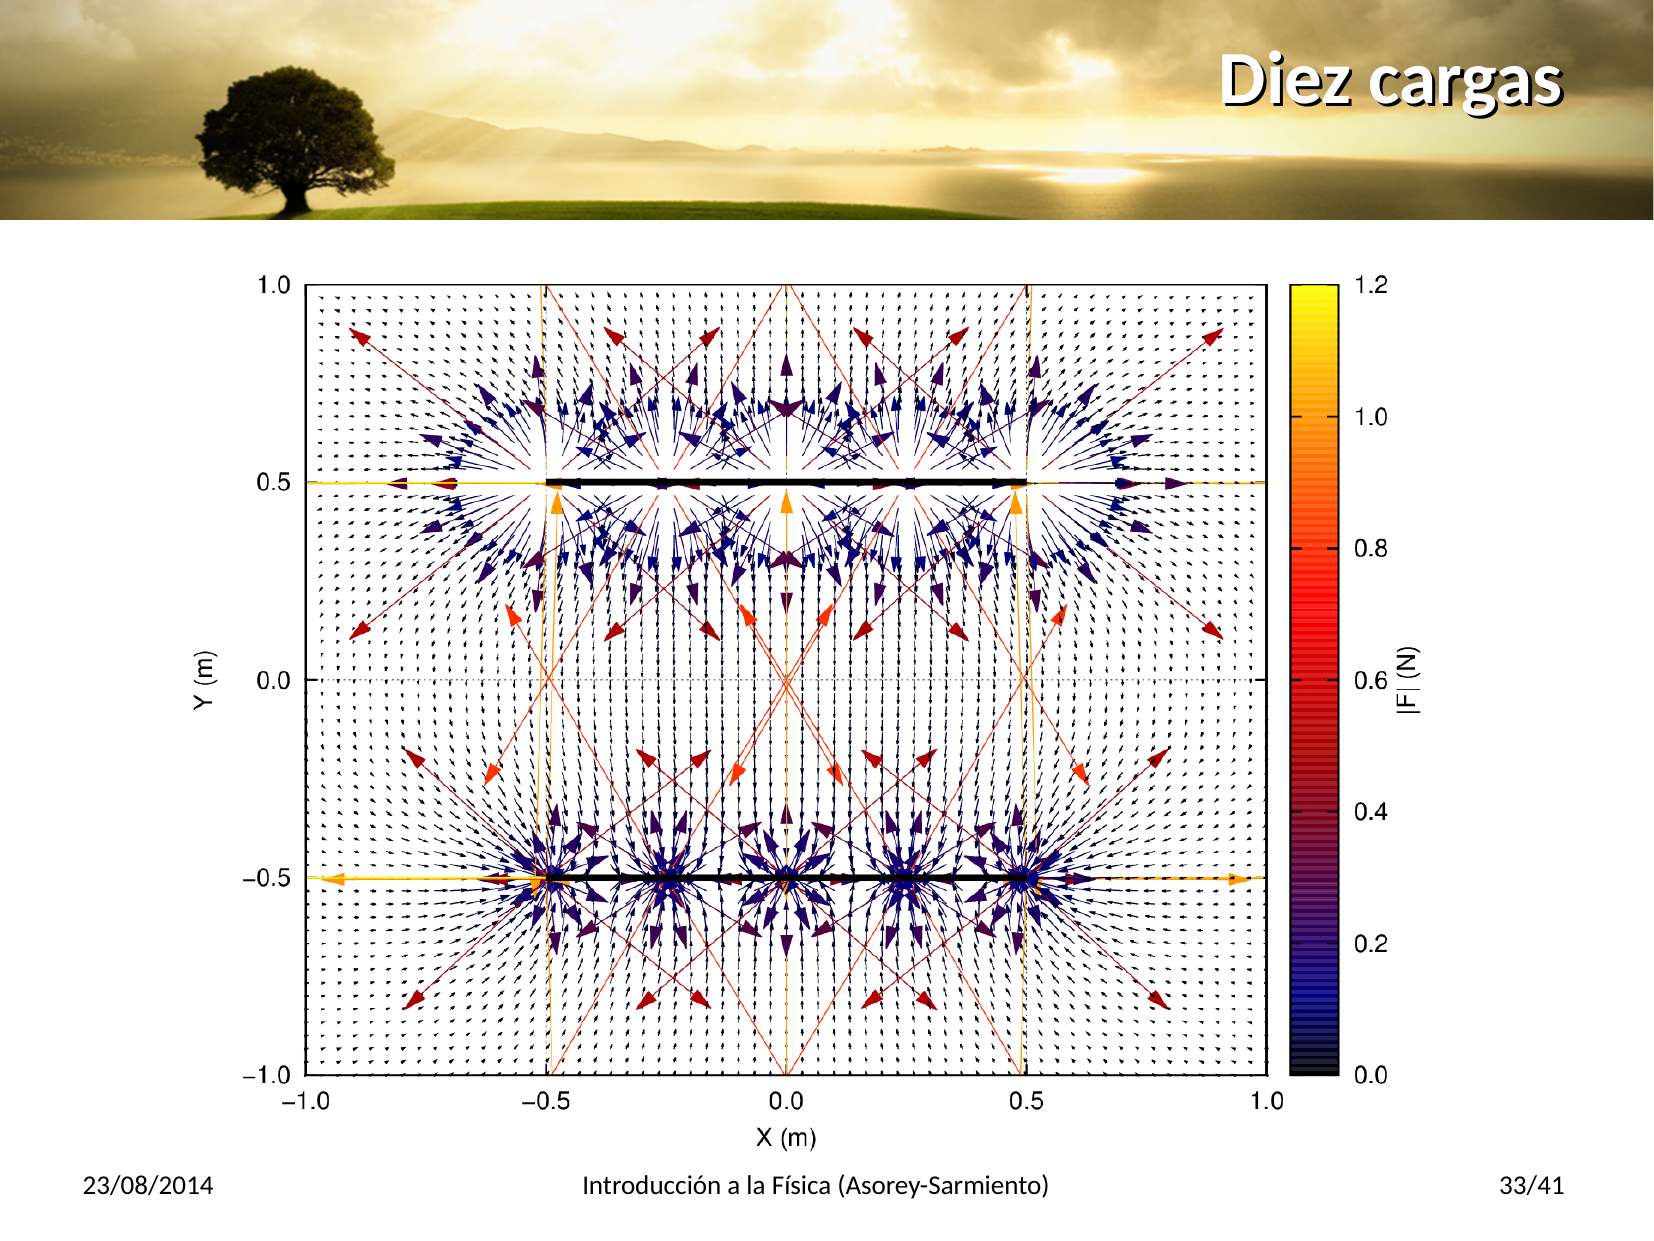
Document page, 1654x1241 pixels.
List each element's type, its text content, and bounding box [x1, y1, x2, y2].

picture [0, 0, 1654, 220]
title Diez cargas [75, 19, 1564, 151]
picture [183, 254, 1470, 1156]
